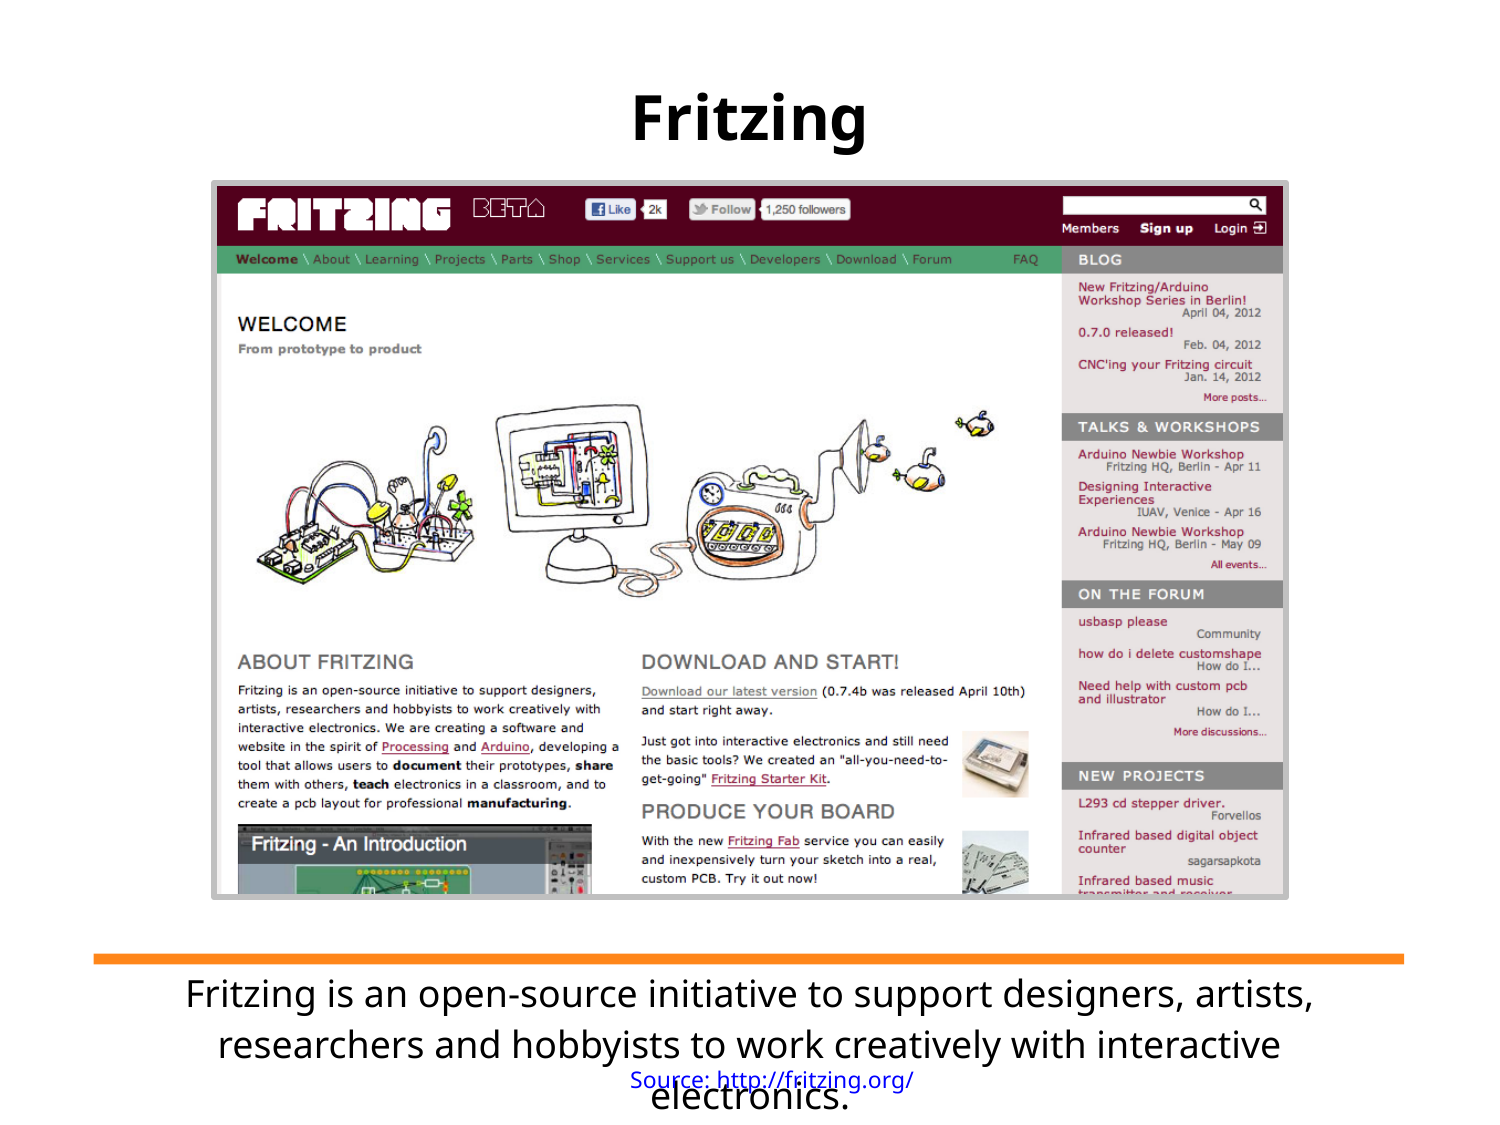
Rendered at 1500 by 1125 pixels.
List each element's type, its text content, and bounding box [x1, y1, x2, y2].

title Fritzing [75, 44, 1426, 188]
text_box Source: http://fritzing.org/ [615, 1056, 885, 1098]
picture [0, 0, 1500, 1125]
text_box Fritzing is an open-source initiative to support designers, artists, researchers and hobbyists to work creatively with interactive electronics. [140, 960, 1360, 1064]
